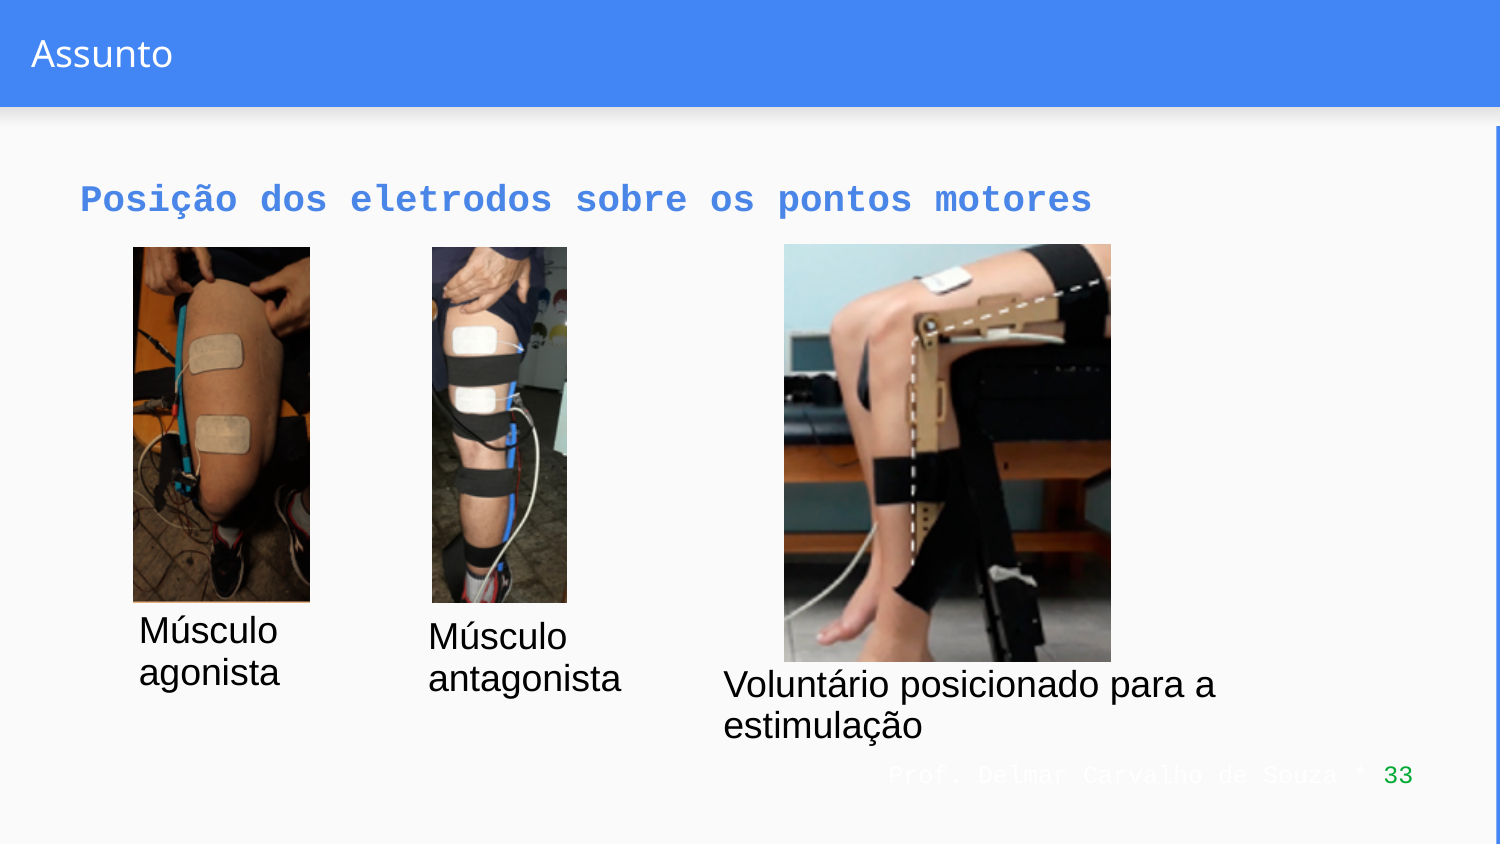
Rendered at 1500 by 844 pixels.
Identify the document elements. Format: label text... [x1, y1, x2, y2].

text_box Voluntário posicionado para a estimulação [708, 655, 1406, 755]
text_box Músculo agonista [124, 602, 302, 702]
picture [133, 247, 310, 603]
text_box Músculo antagonista [413, 608, 638, 708]
picture [784, 244, 1111, 655]
text_box Posição dos eletrodos sobre os pontos motores [40, 152, 1447, 780]
picture [432, 247, 567, 603]
title Assunto [16, 2, 1464, 102]
